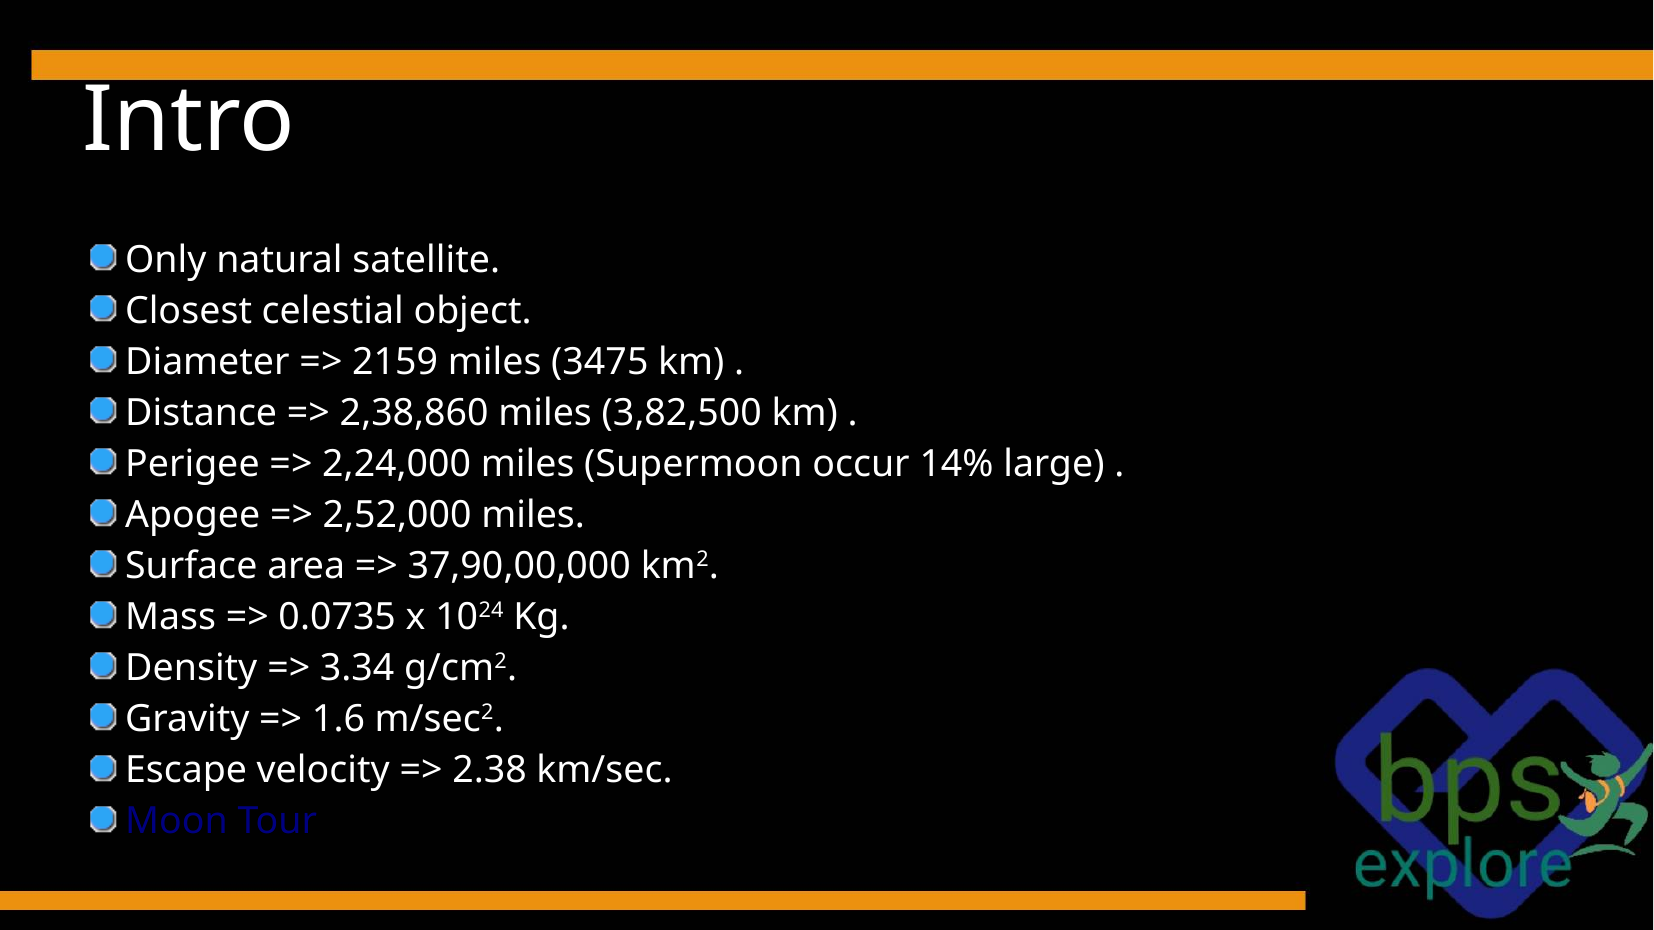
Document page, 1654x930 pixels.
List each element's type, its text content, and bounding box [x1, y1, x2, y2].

title Intro [82, 37, 1571, 193]
text_box Only natural satellite. Closest celestial object. Diameter => 2159 miles (3475 km) . Distance => 2,38,860 miles (3,82,500 km) . Perigee => 2,24,000 miles (Supermoon occur 14% large) . Apogee => 2,52,000 miles. Surface area => 37,90,00,000 km2. Mass => 0.0735 x 1024 Kg. Density => 3.34 g/cm2. Gravity => 1.6 m/sec2. Escape velocity => 2.38 km/sec. Moon Tour [75, 225, 1501, 853]
picture [0, 0, 1654, 930]
